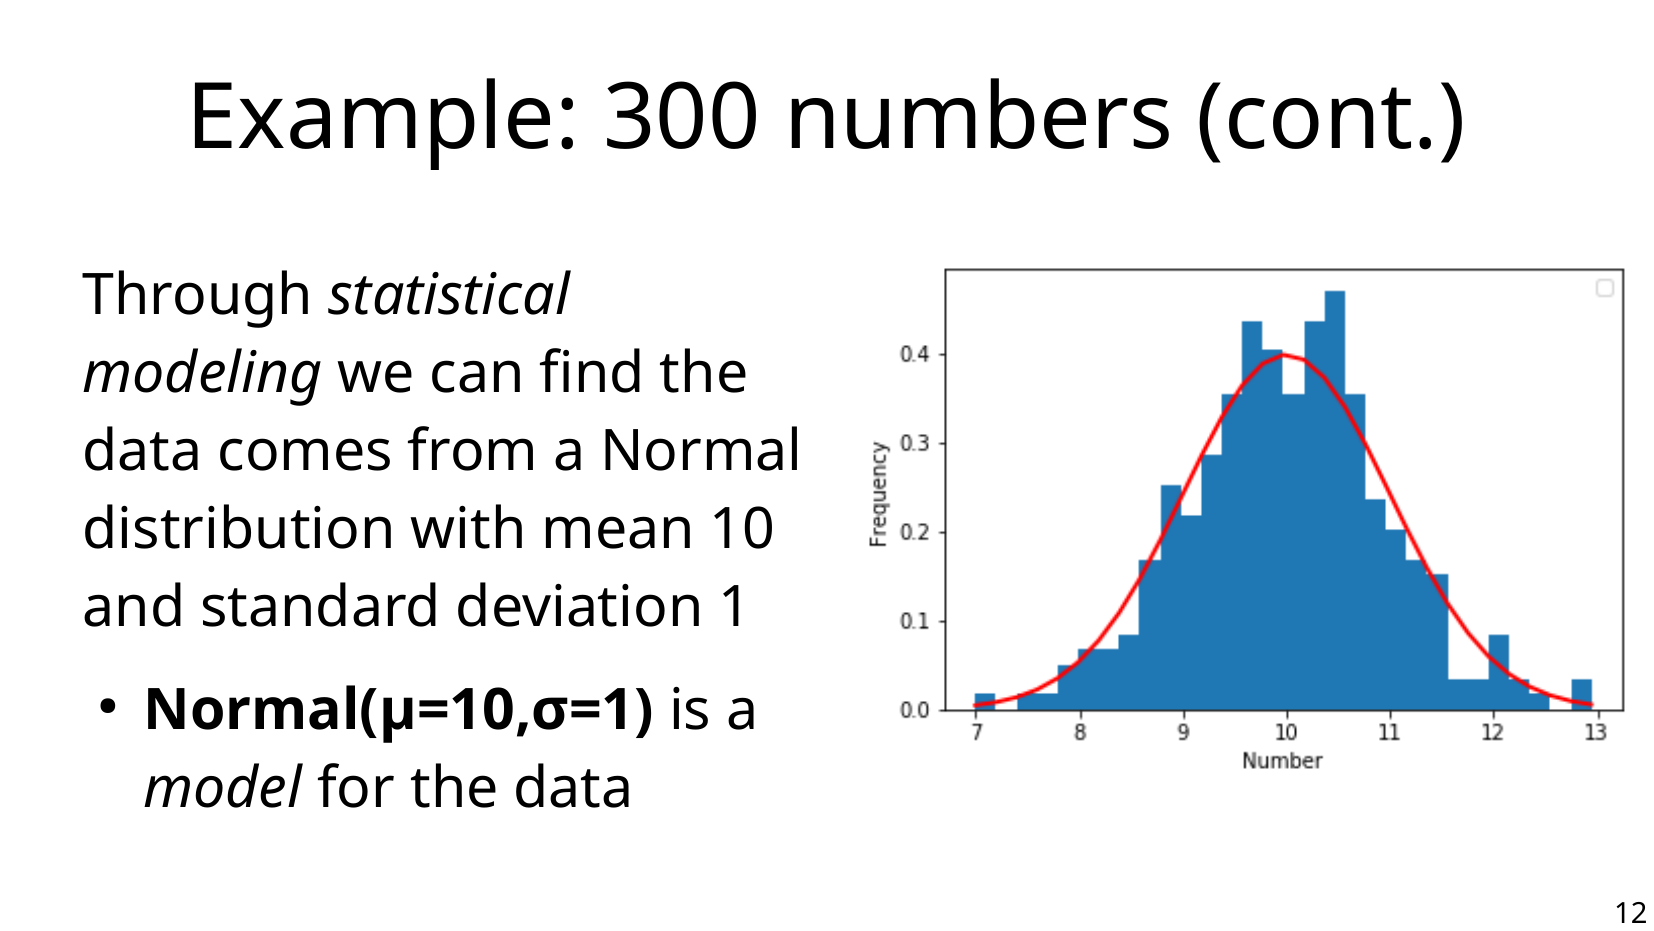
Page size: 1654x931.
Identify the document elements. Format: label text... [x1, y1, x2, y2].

title Example: 300 numbers (cont.) [82, 1, 1571, 226]
list Through statistical modeling we can find the data comes from a Normal distribution with mean 10 and standard deviation 1 Normal(μ=10,σ=1) is a model for the data [82, 253, 811, 901]
picture [856, 249, 1643, 787]
